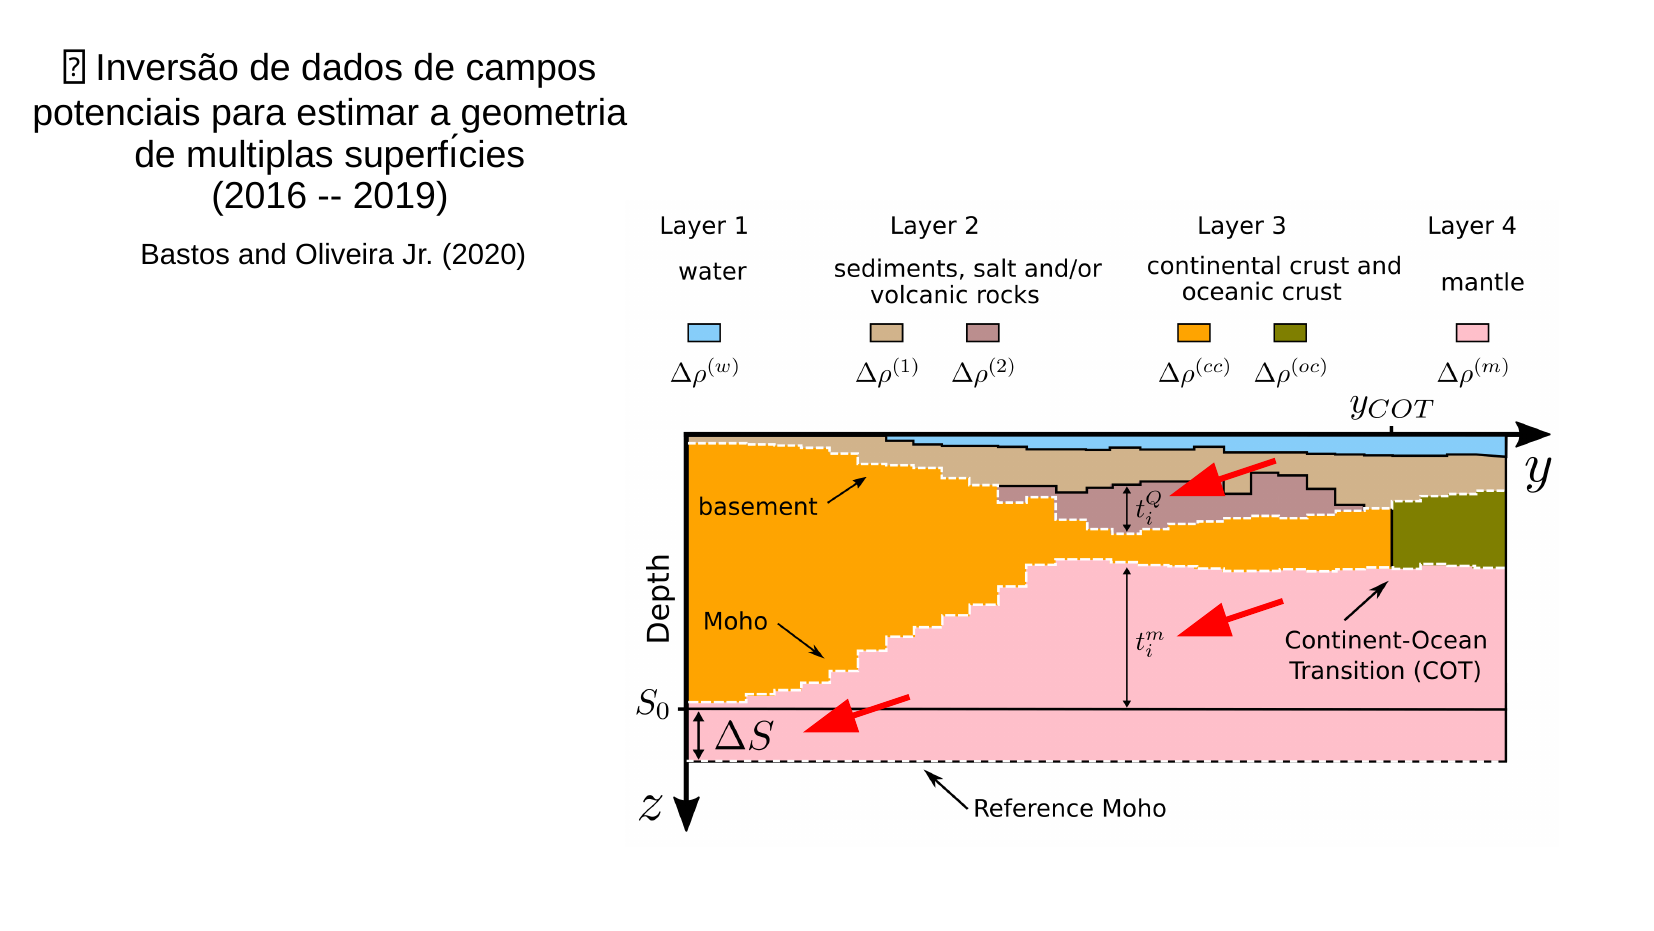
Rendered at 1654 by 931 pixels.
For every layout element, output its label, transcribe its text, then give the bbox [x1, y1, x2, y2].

picture [625, 200, 1559, 847]
text_box ⍰ Inversão de dados de campos potenciais para estimar a geometria de multiplas superfı́cies (2016 -- 2019) [17, 32, 674, 249]
text_box Bastos and Oliveira Jr. (2020) [85, 230, 582, 278]
